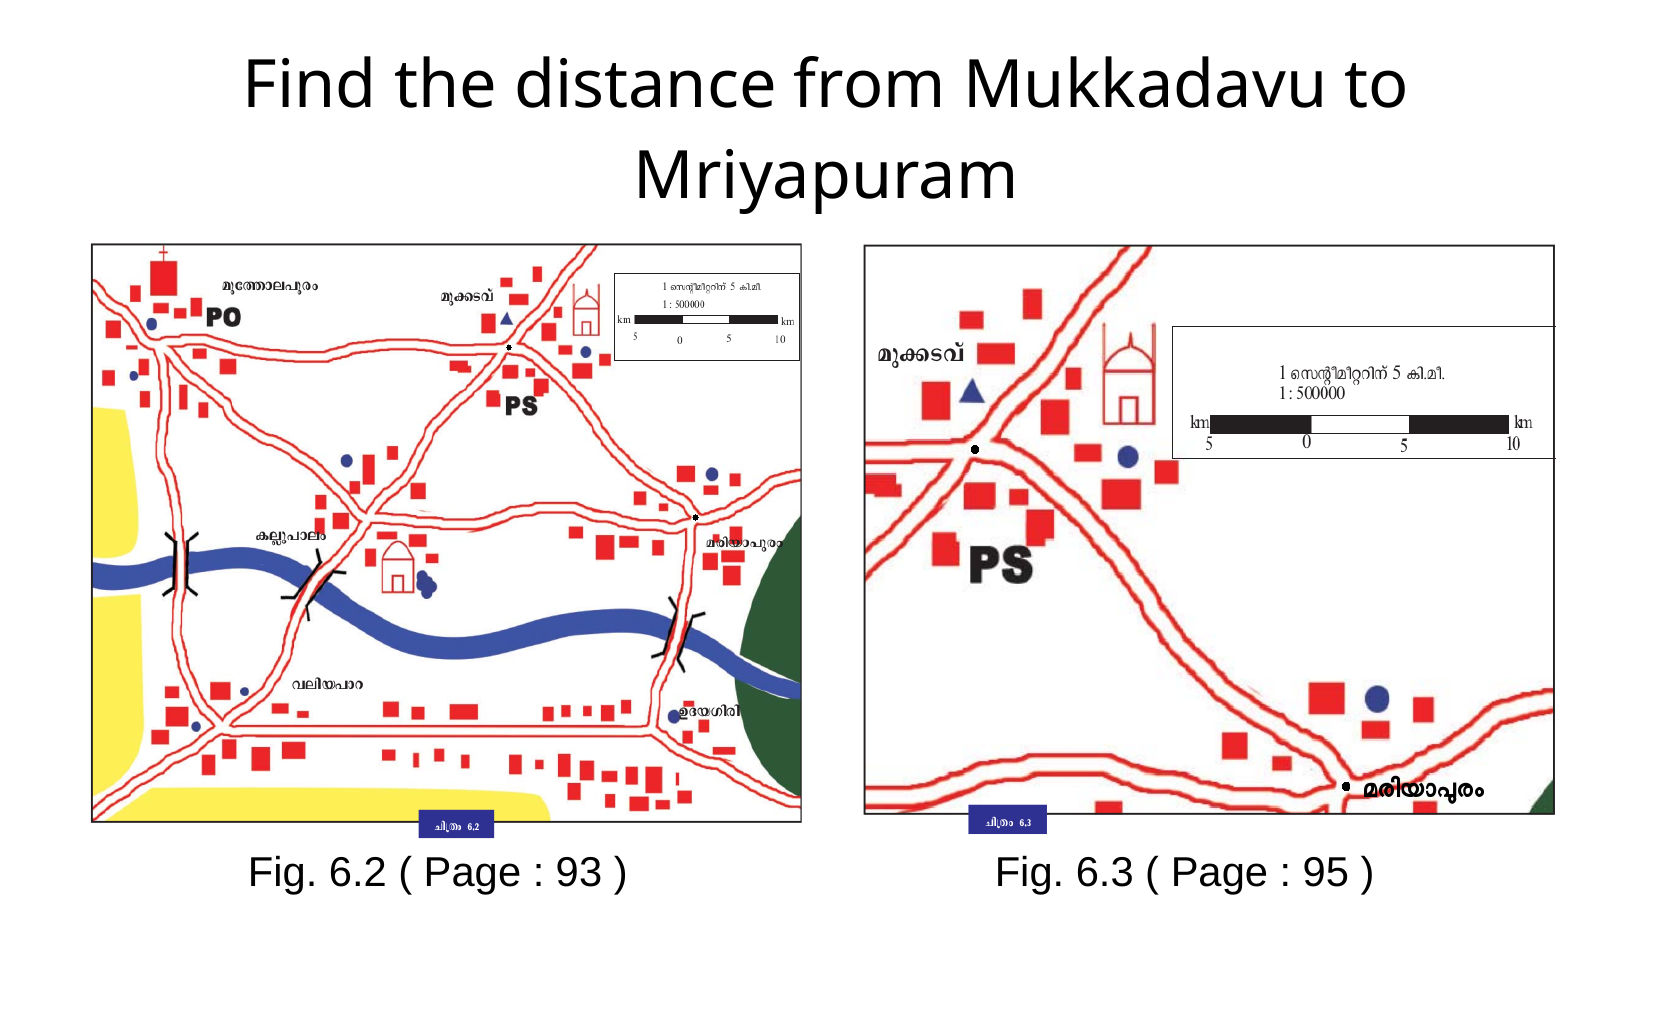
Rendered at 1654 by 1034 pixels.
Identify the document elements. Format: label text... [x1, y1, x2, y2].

text_box Fig. 6.2 ( Page : 93 ) [233, 841, 674, 918]
text_box Fig. 6.3 ( Page : 95 ) [979, 841, 1430, 918]
picture [860, 241, 1556, 842]
title Find the distance from Mukkadavu to Mriyapuram [82, 41, 1571, 214]
picture [89, 241, 802, 842]
